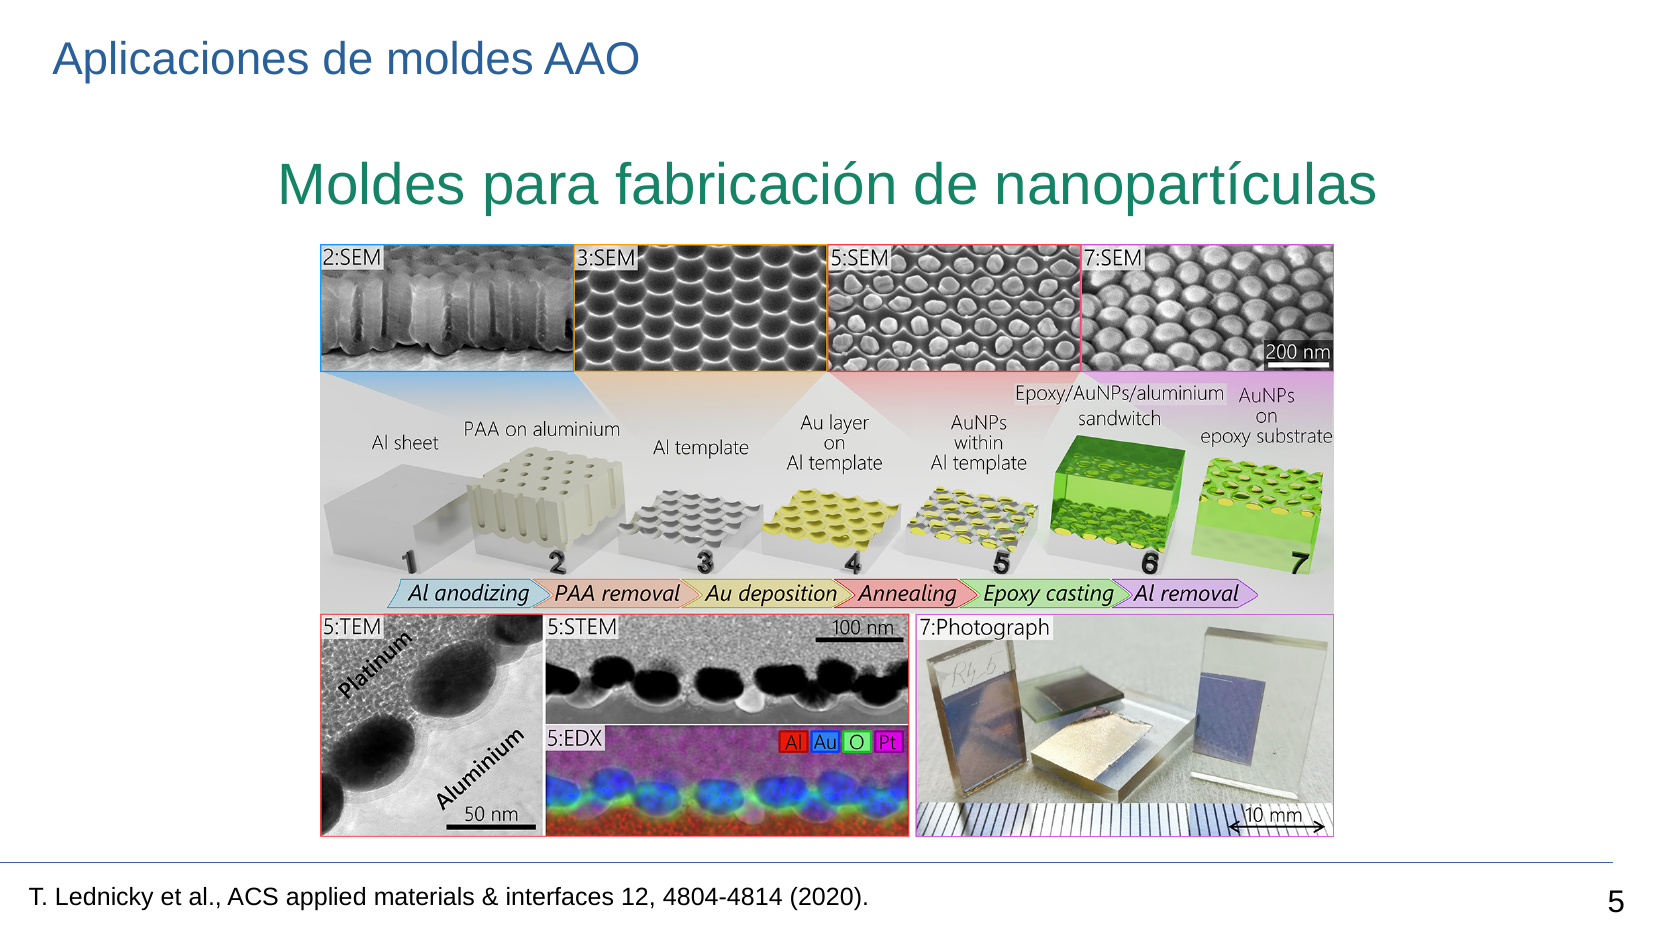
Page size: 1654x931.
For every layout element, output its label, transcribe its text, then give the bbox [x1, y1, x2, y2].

picture [320, 244, 1334, 837]
text_box Moldes para fabricación de nanopartículas [263, 144, 1391, 225]
text_box <number> [1537, 877, 1641, 927]
text_box Aplicaciones de moldes AAO [37, 25, 655, 92]
text_box T. Lednicky et al., ACS applied materials & interfaces 12, 4804-4814 (2020). [13, 875, 901, 931]
